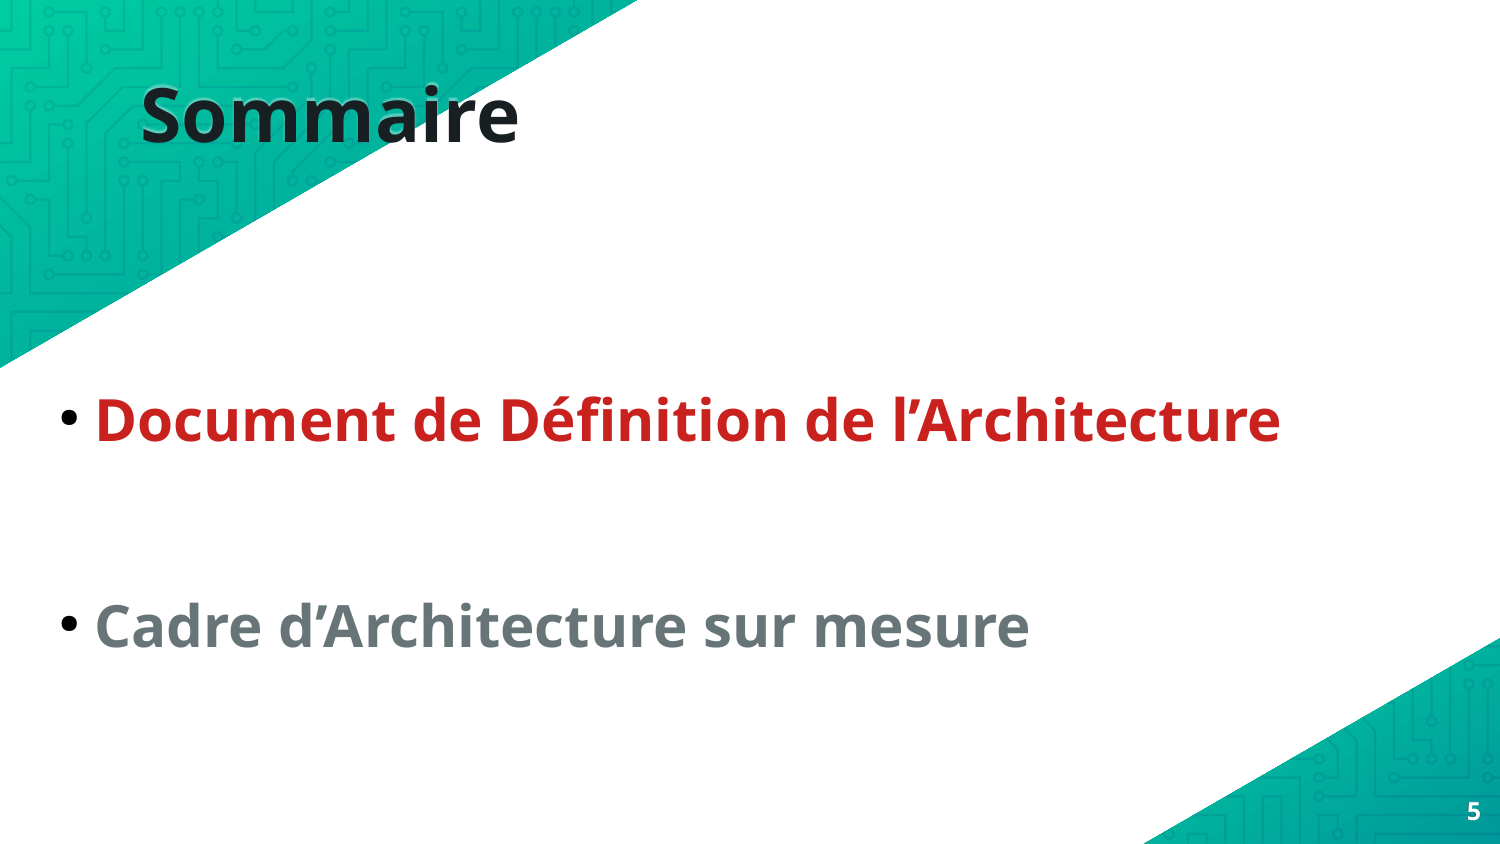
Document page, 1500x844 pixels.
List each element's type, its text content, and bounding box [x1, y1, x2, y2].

title Sommaire [140, 78, 1360, 160]
list Document de Définition de l’Architecture Cadre d’Architecture sur mesure [59, 367, 1465, 787]
slide_number <numéro> [1391, 779, 1482, 844]
